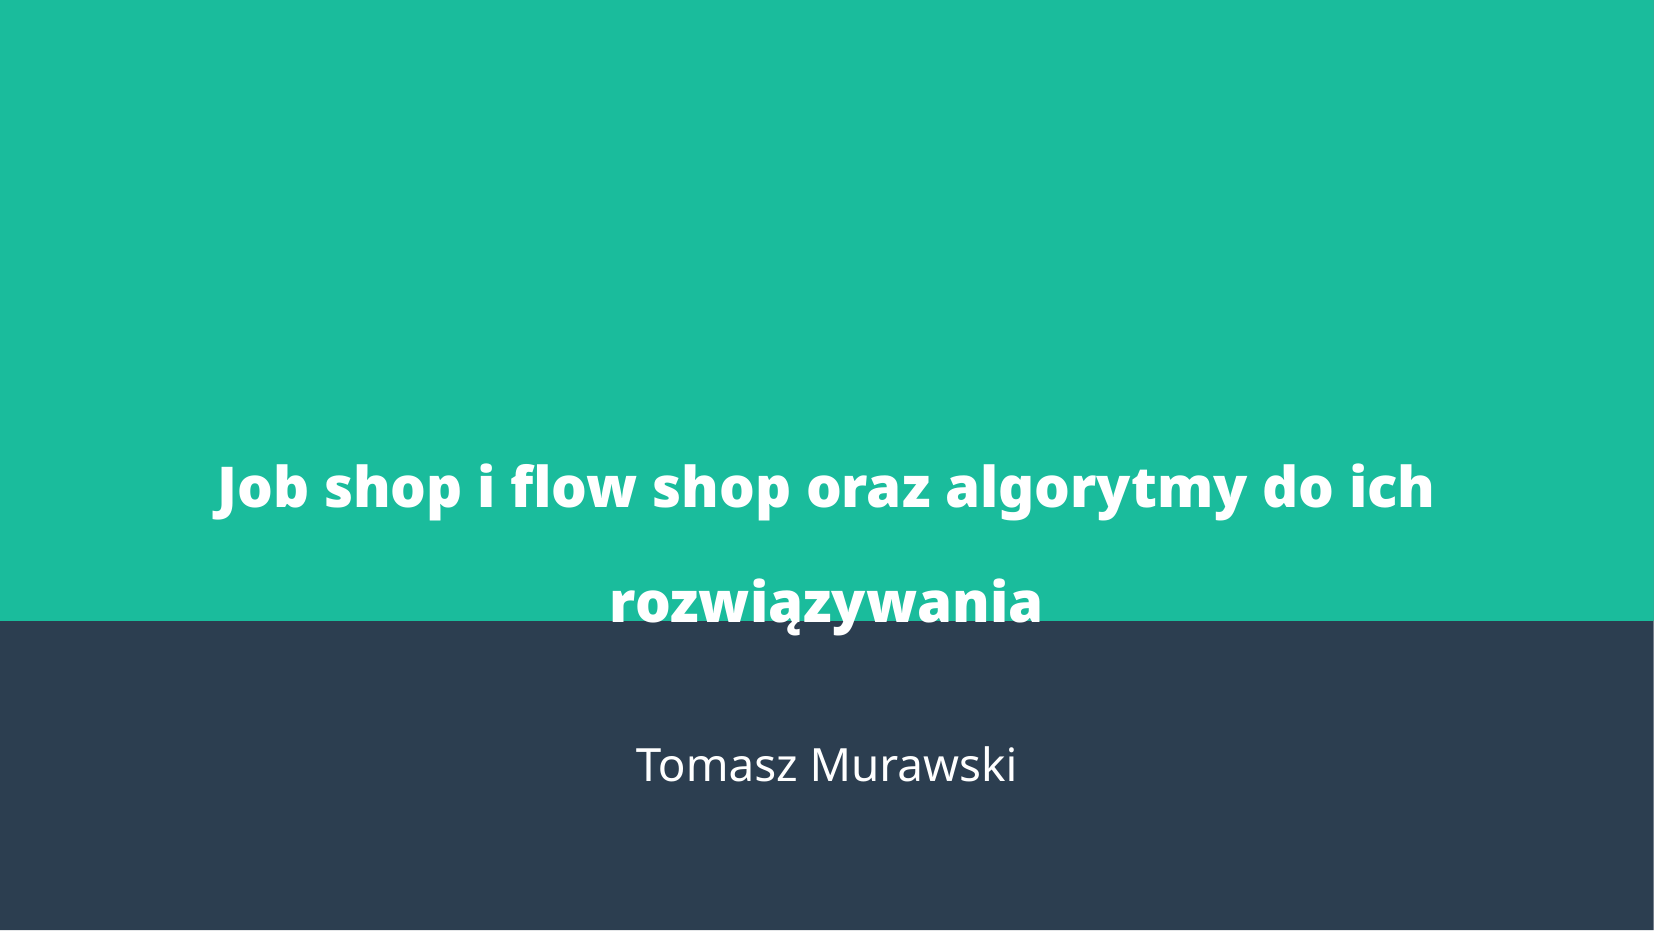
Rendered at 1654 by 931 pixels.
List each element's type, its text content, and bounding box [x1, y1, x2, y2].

title Job shop i flow shop oraz algorytmy do ich rozwiązywania [59, 465, 1595, 583]
subtitle Tomasz Murawski [59, 642, 1595, 886]
